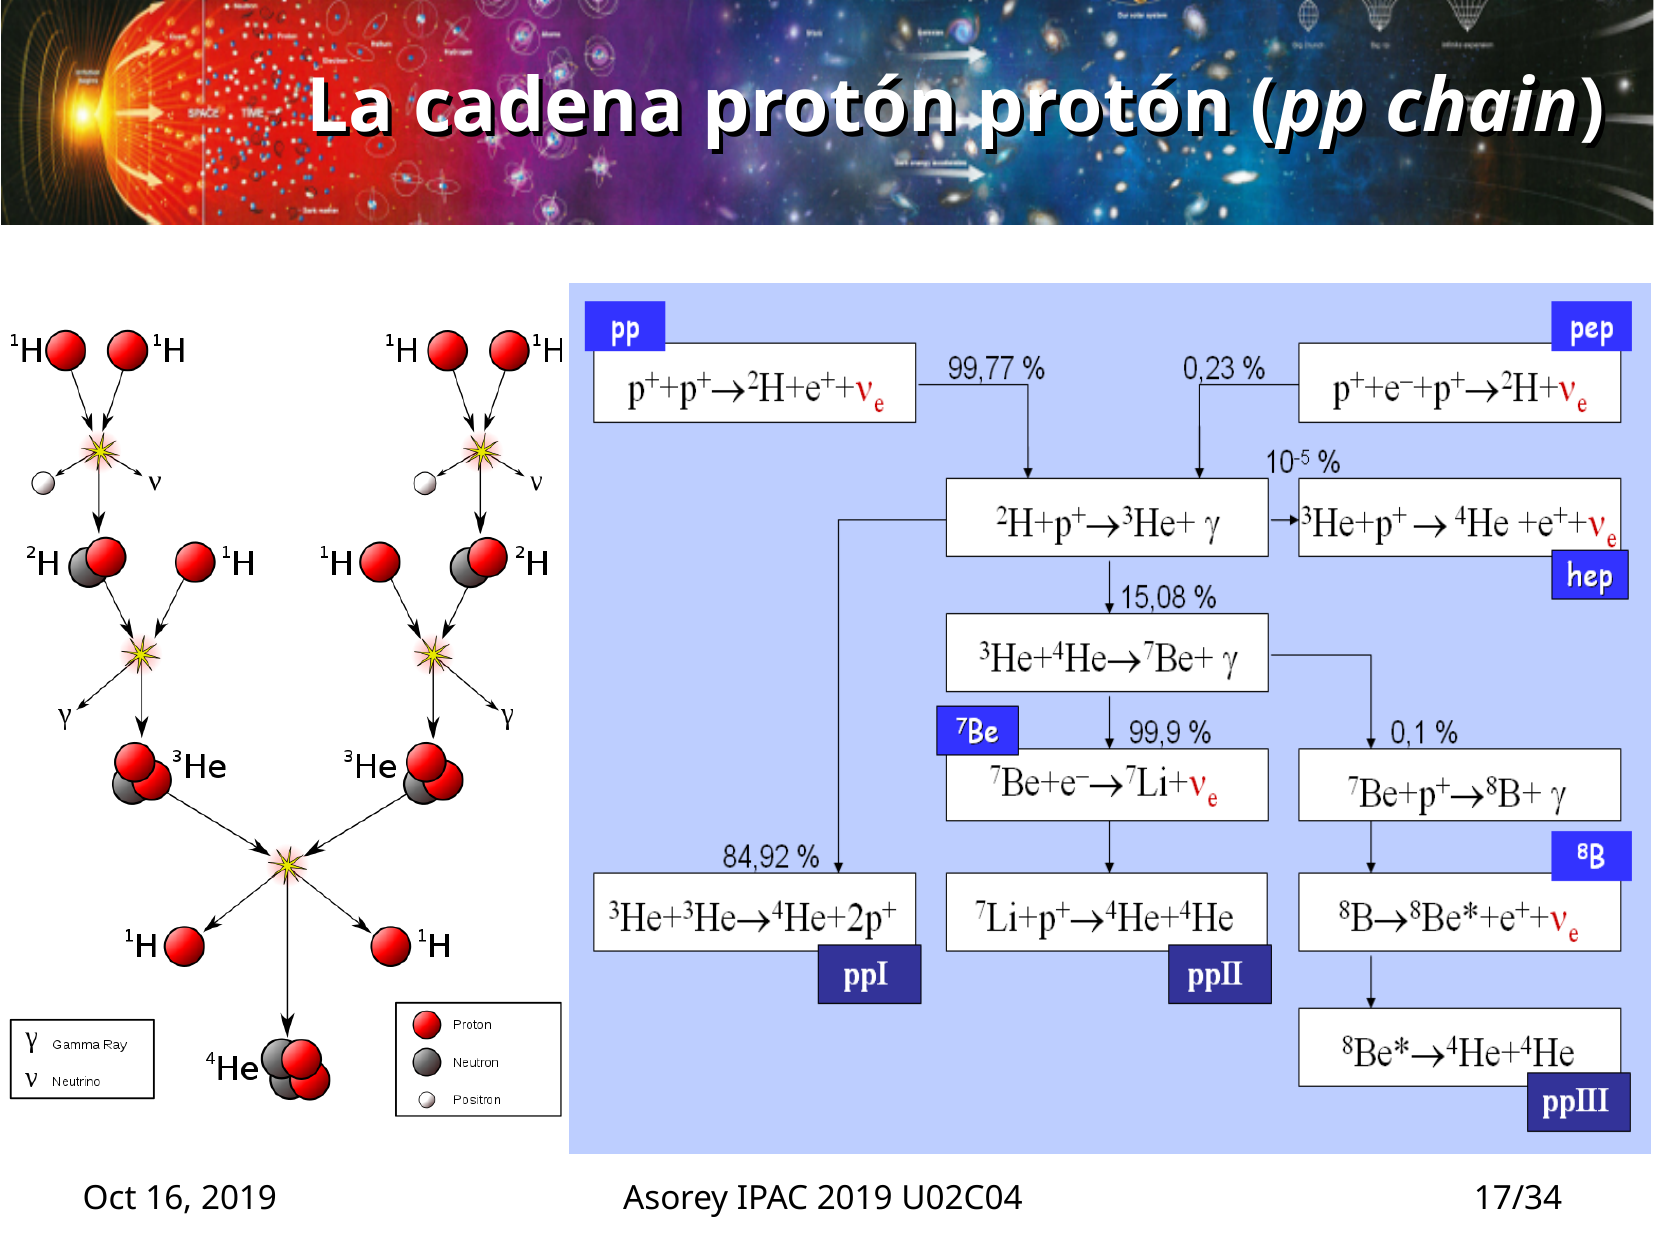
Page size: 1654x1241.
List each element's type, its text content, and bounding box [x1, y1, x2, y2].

picture [1, 0, 1654, 225]
picture [569, 283, 1651, 1154]
title La cadena protón protón (pp chain) [45, 15, 1606, 191]
picture [9, 329, 562, 1117]
